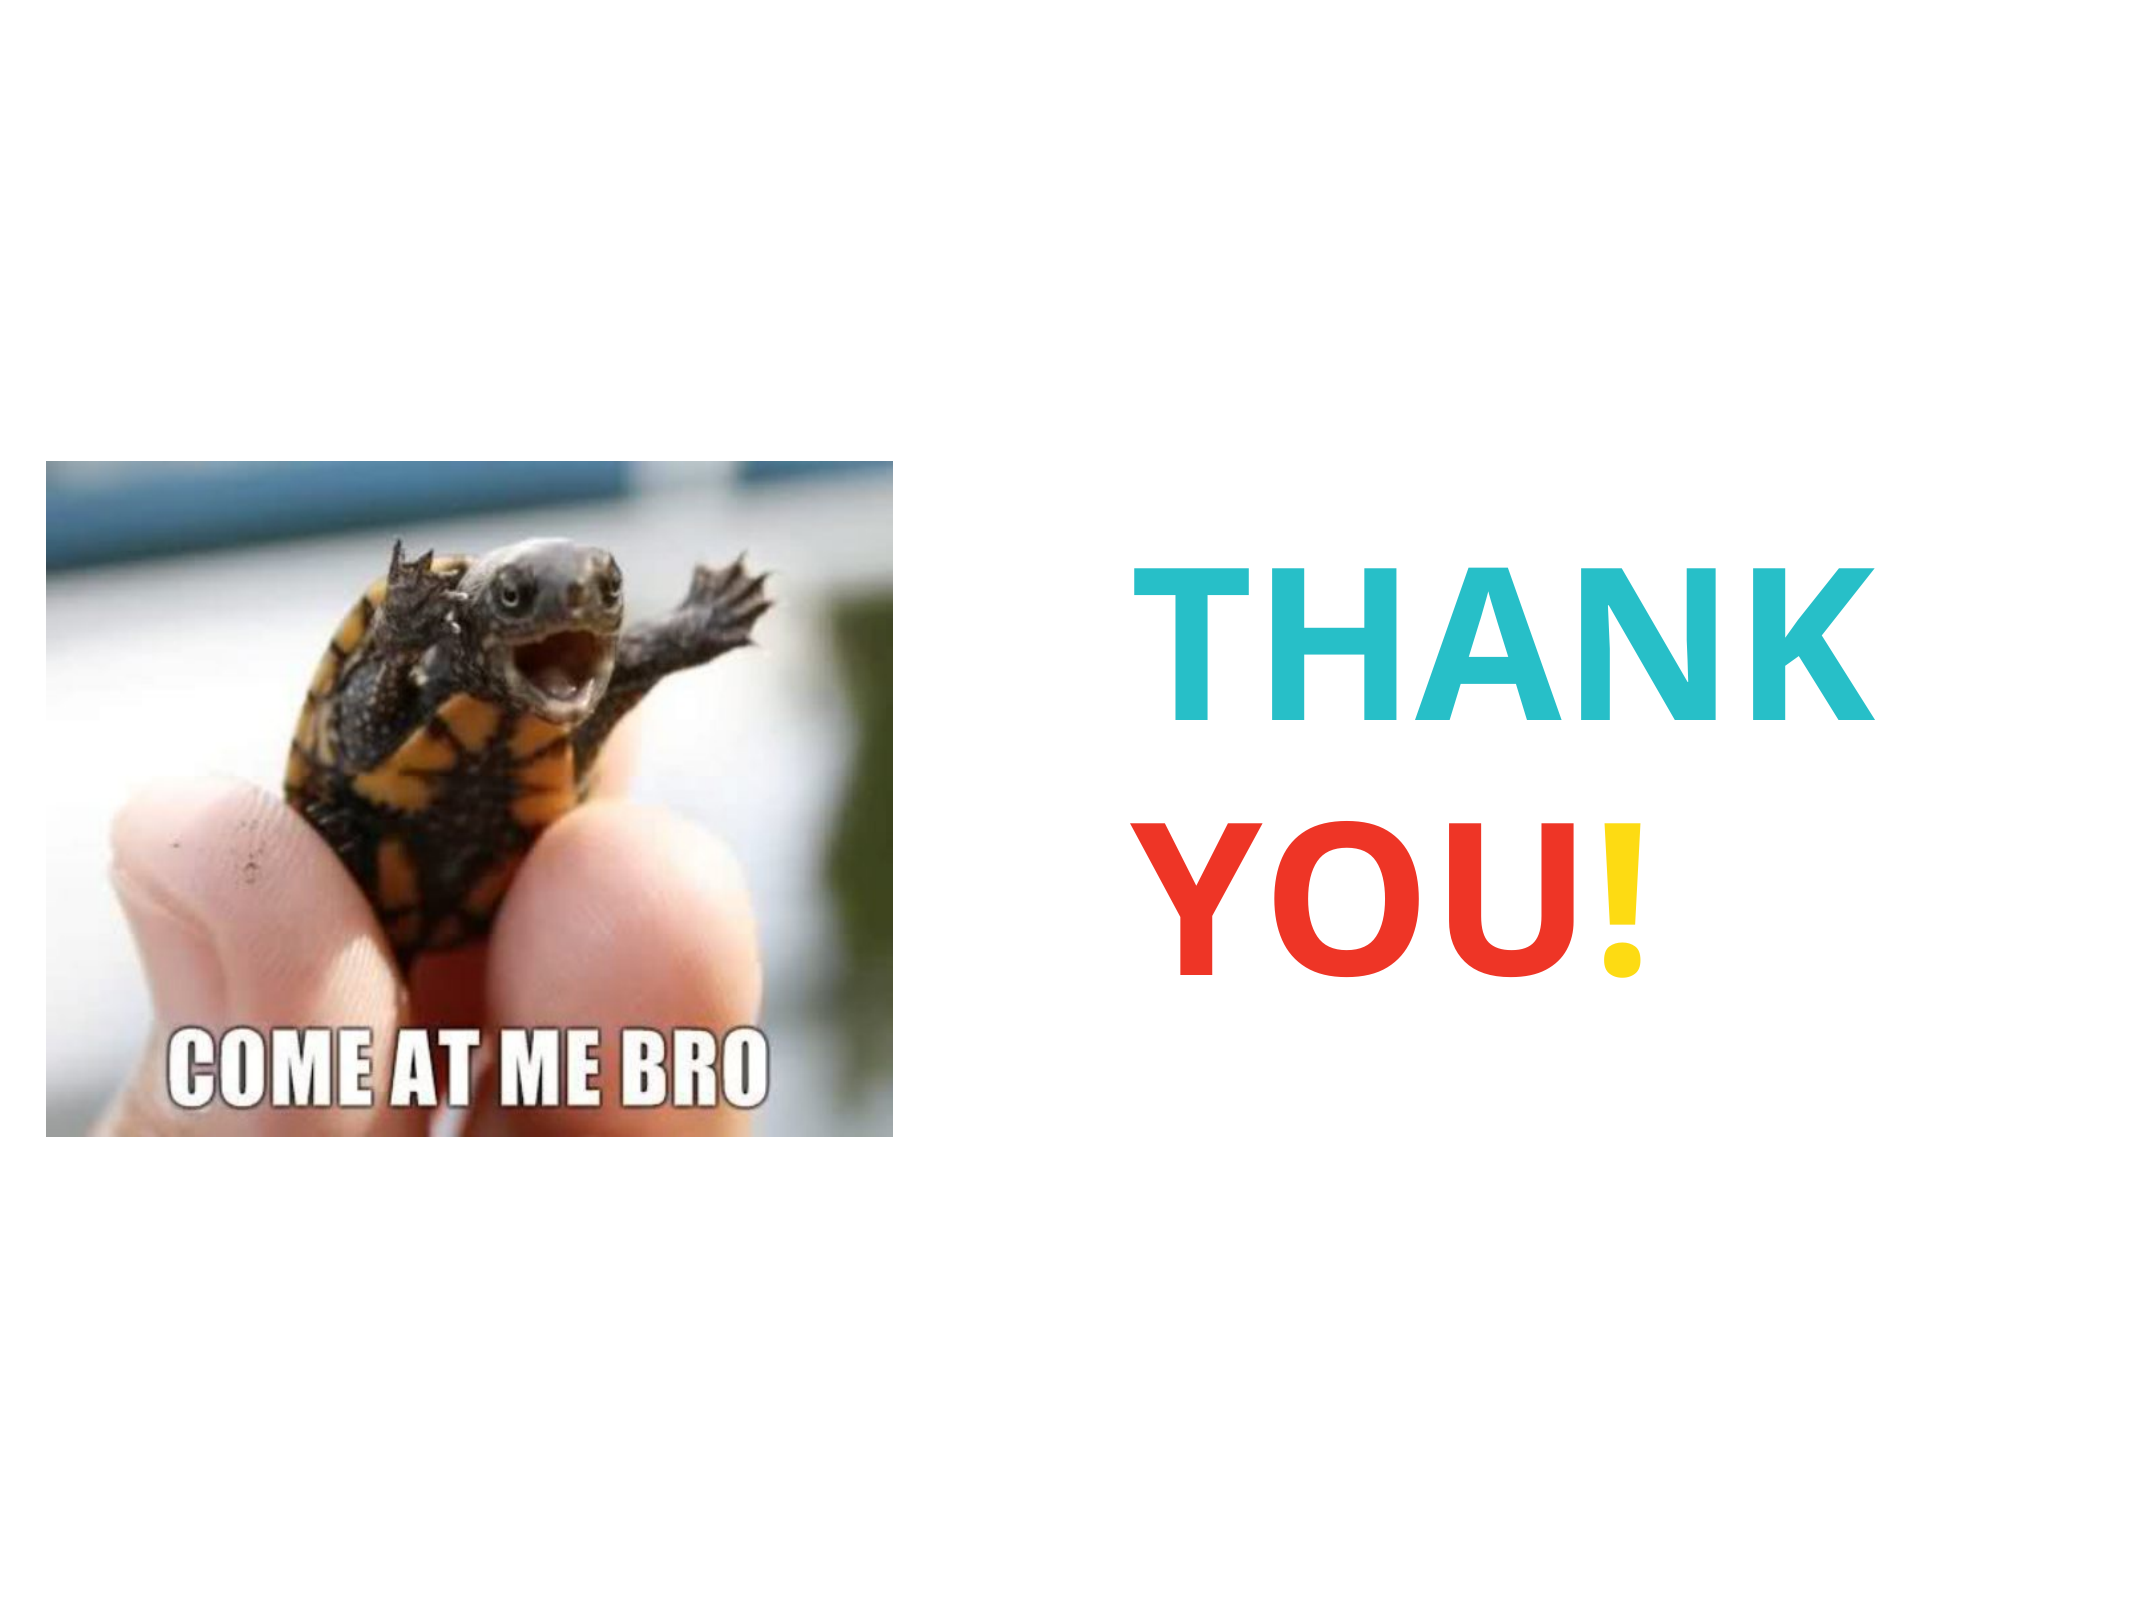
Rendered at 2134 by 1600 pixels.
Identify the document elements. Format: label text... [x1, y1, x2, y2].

text_box THANK YOU! [1120, 508, 2096, 930]
text_box THANK YOU! [1308, 848, 1385, 930]
picture [46, 461, 893, 1137]
